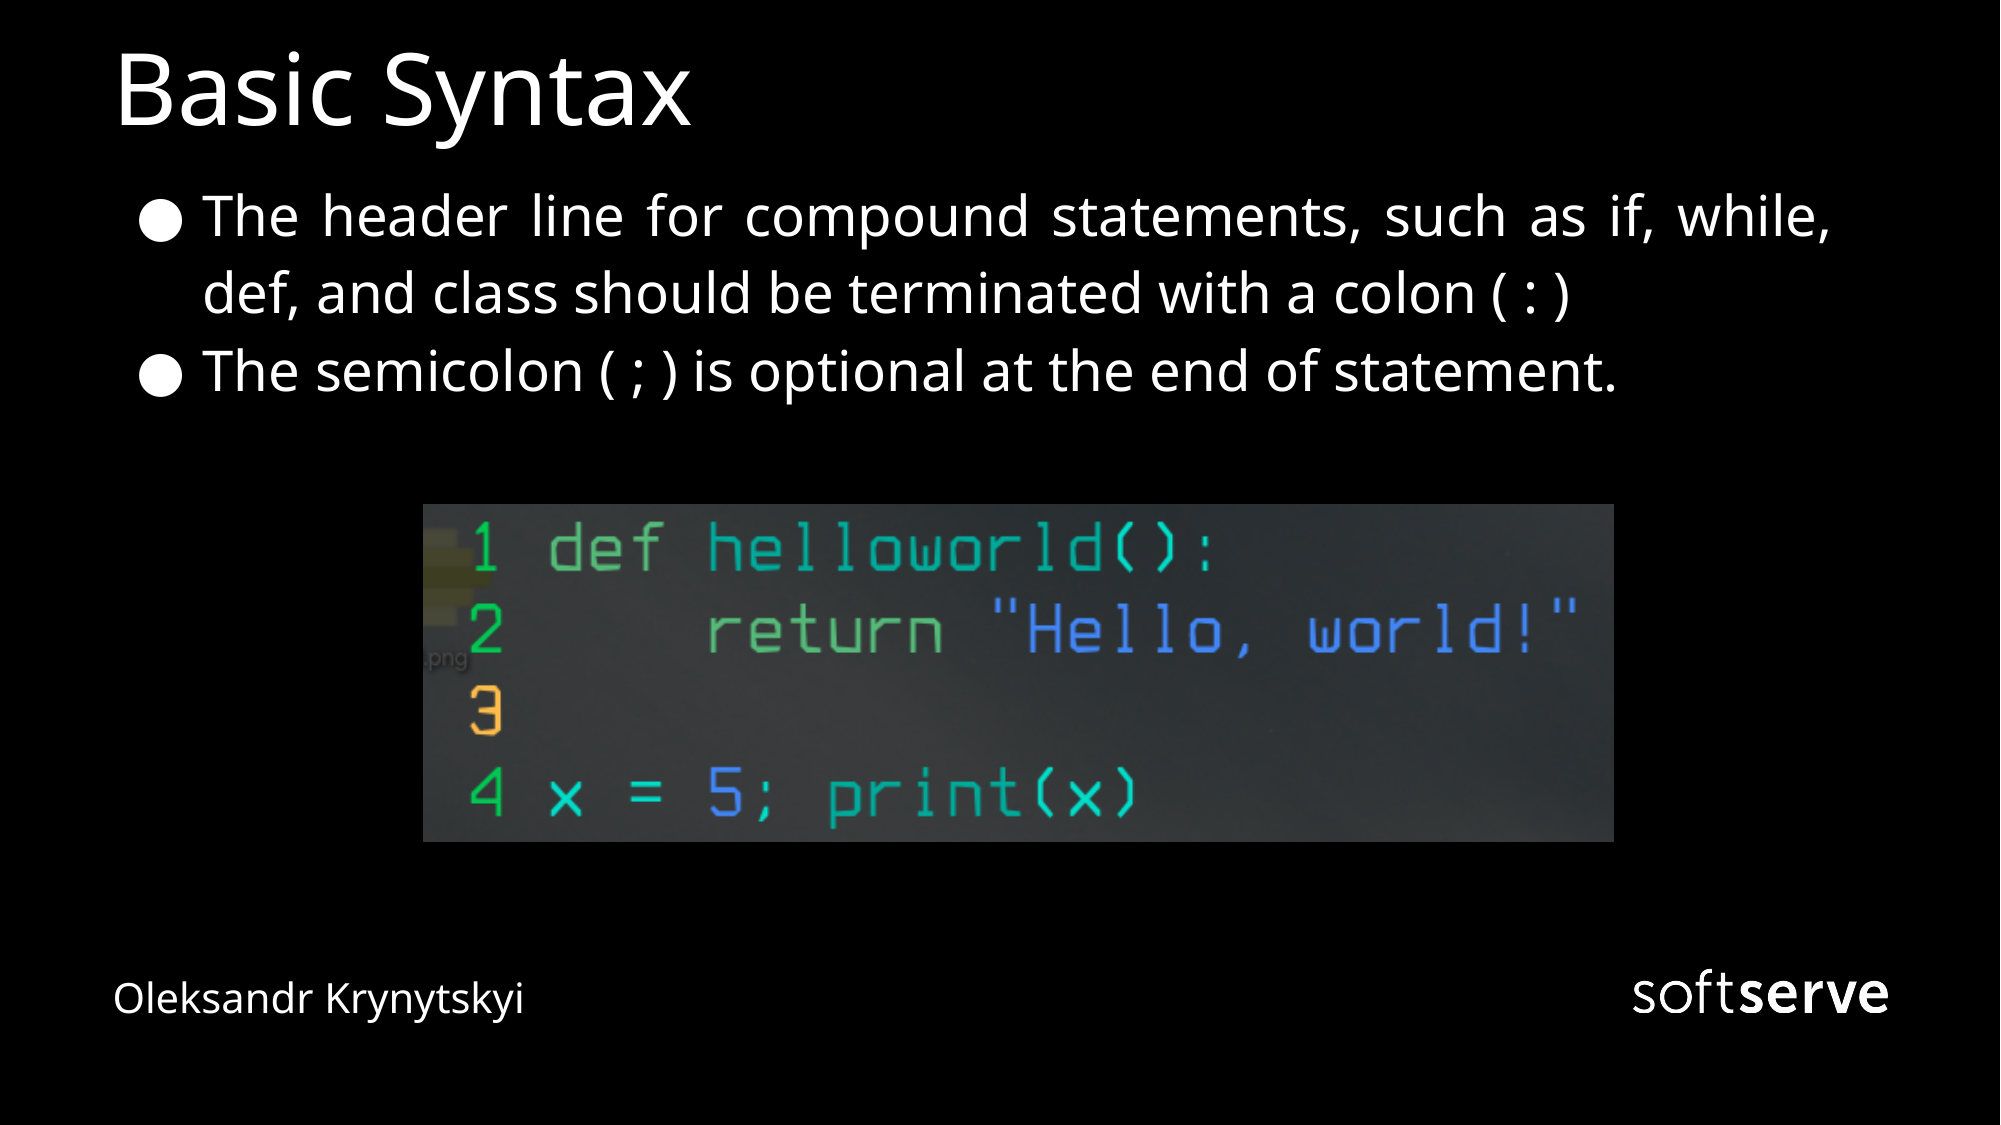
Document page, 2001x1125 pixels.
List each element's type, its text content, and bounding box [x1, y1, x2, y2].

list Oleksandr Krynytskyi [112, 970, 682, 1019]
title Basic Syntax [112, 33, 1888, 154]
picture [423, 504, 1614, 842]
text_box The header line for compound statements, such as if, while, def, and class should be terminated with a colon ( : ) The semicolon ( ; ) is optional at the end of statement. [112, 154, 1888, 900]
picture [1633, 968, 1888, 1013]
